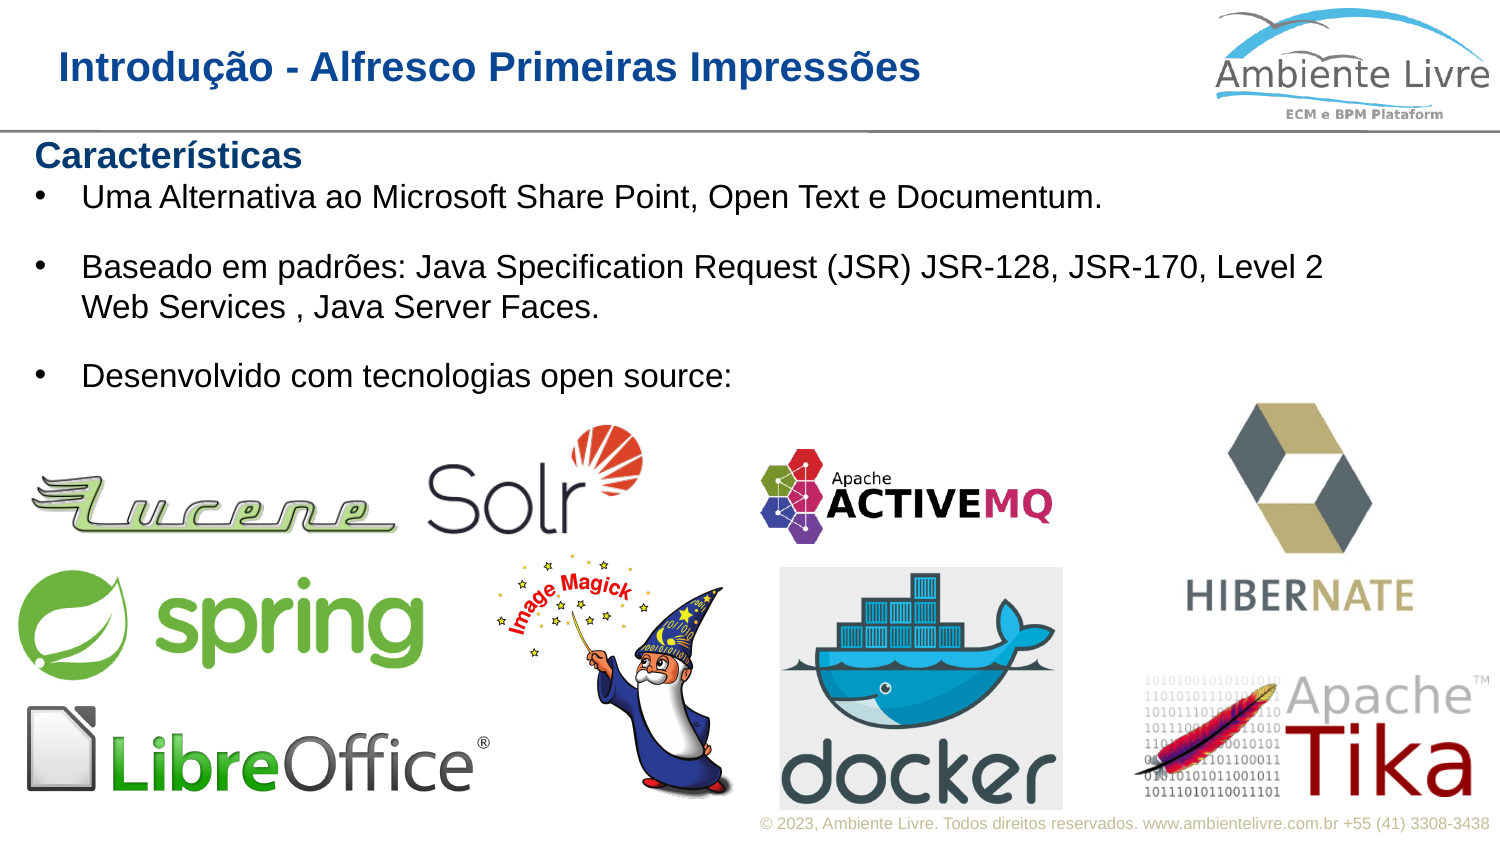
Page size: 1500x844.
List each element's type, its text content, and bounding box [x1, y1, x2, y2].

picture [760, 449, 1052, 544]
text_box Características Uma Alternativa ao Microsoft Share Point, Open Text e Documentum. Baseado em padrões: Java Specification Request (JSR) JSR-128, JSR-170, Level 2 Web Services , Java Server Faces. Desenvolvido com tecnologias open source: [19, 123, 1371, 402]
title Introdução - Alfresco Primeiras Impressões [43, 8, 1127, 123]
picture [26, 401, 1418, 615]
picture [779, 567, 1063, 810]
picture [1215, 8, 1489, 119]
picture [13, 554, 733, 799]
picture [1134, 675, 1489, 797]
